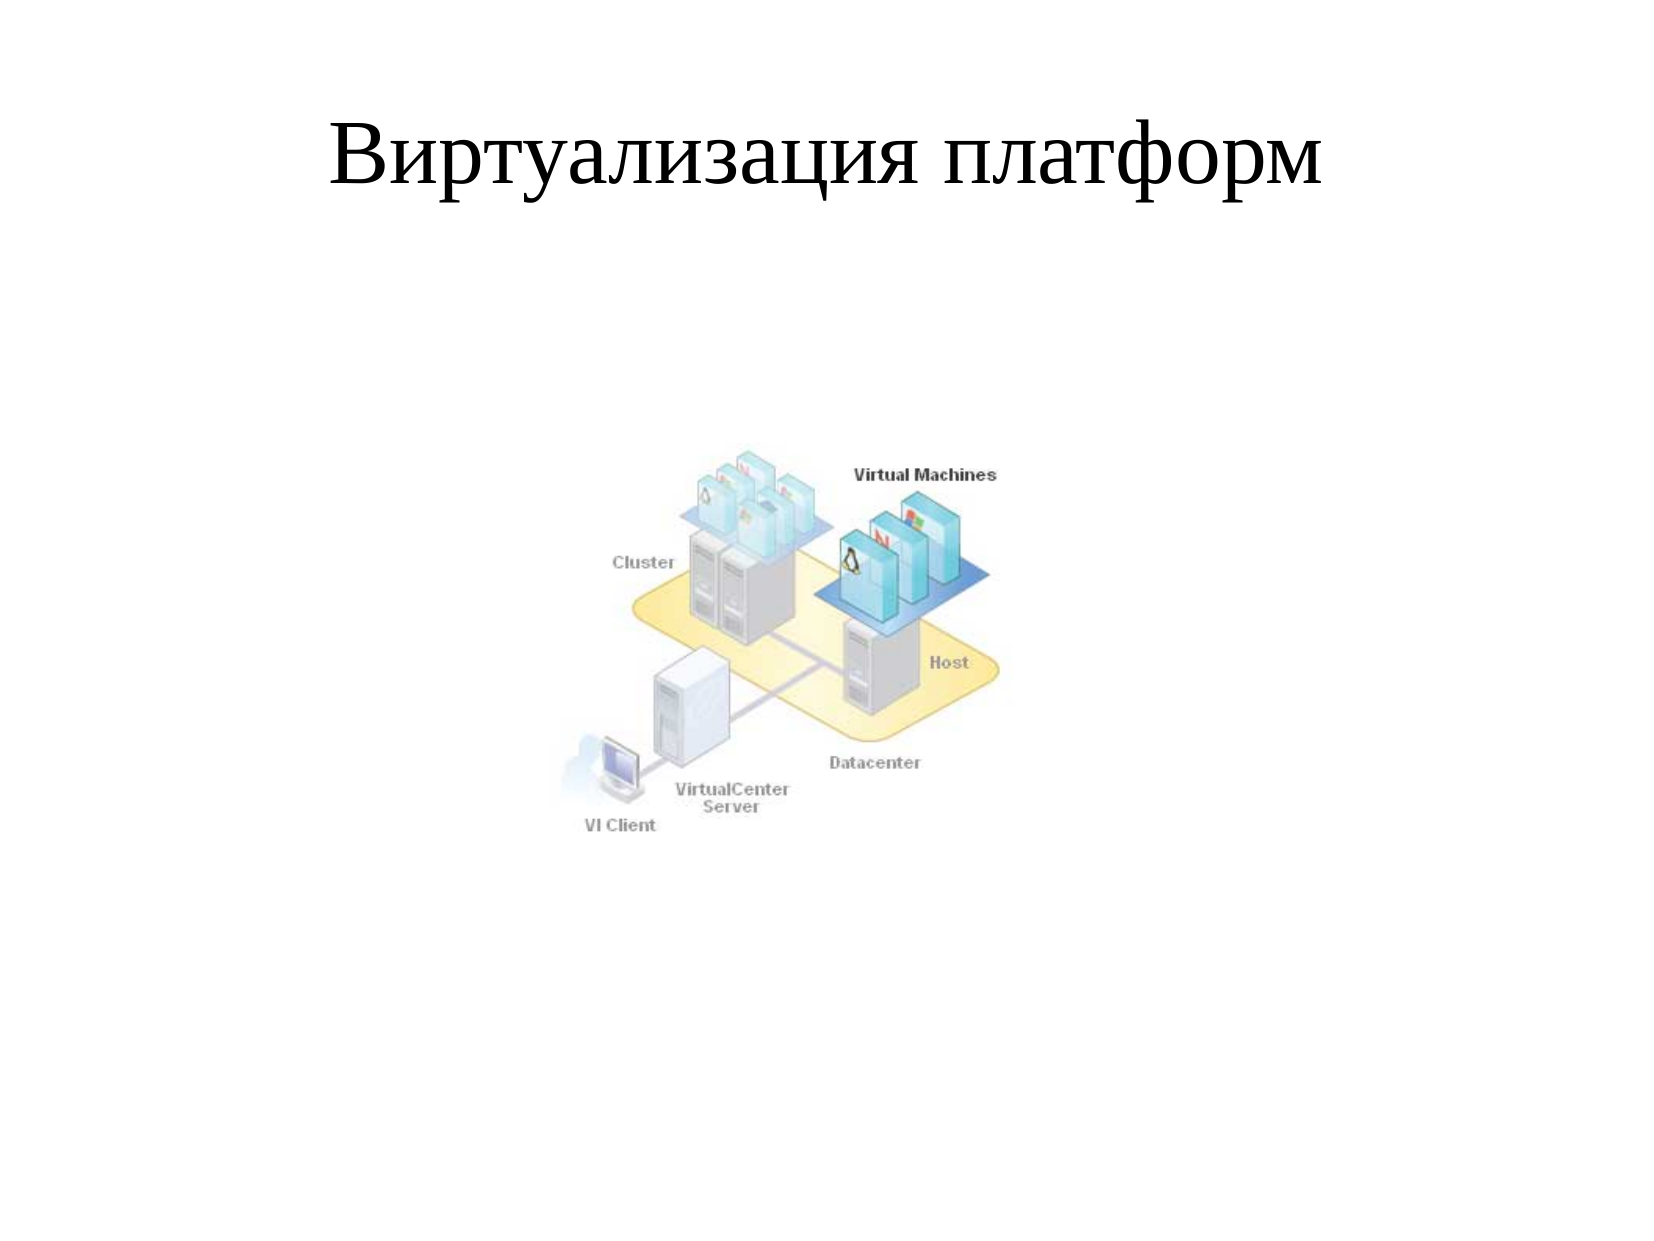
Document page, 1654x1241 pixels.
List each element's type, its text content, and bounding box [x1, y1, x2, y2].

picture [538, 442, 1111, 856]
title Виртуализация платформ [82, 49, 1571, 257]
